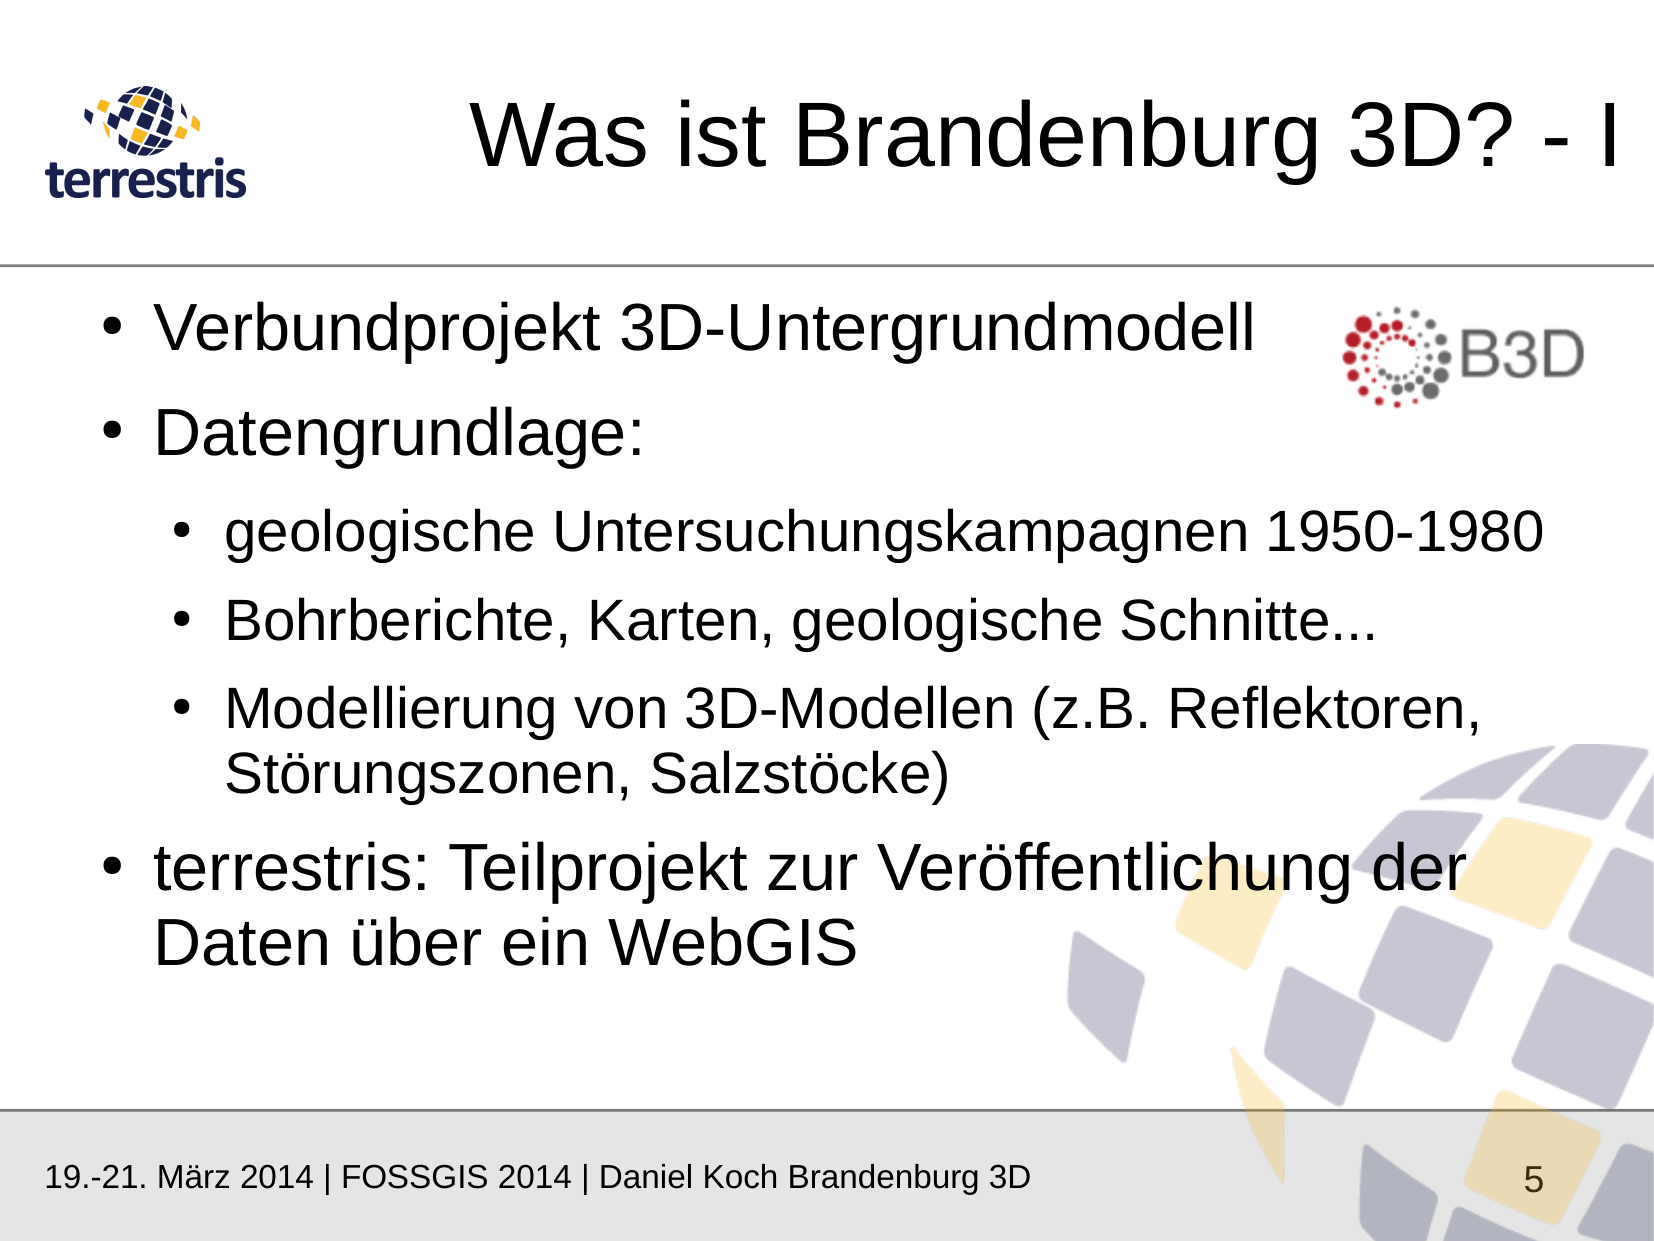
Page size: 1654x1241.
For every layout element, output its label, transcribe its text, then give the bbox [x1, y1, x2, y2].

picture [1328, 299, 1595, 414]
picture [45, 86, 246, 198]
title Was ist Brandenburg 3D? - I [295, 31, 1624, 239]
picture [1037, 744, 1654, 1241]
list Verbundprojekt 3D-Untergrundmodell Datengrundlage: geologische Untersuchungskampagnen 1950-1980 Bohrberichte, Karten, geologische Schnitte... Modellierung von 3D-Modellen (z.B. Reflektoren, Störungszonen, Salzstöcke) terrestris: Teilprojekt zur Veröffentlichung der Daten über ein WebGIS [82, 290, 1571, 1010]
